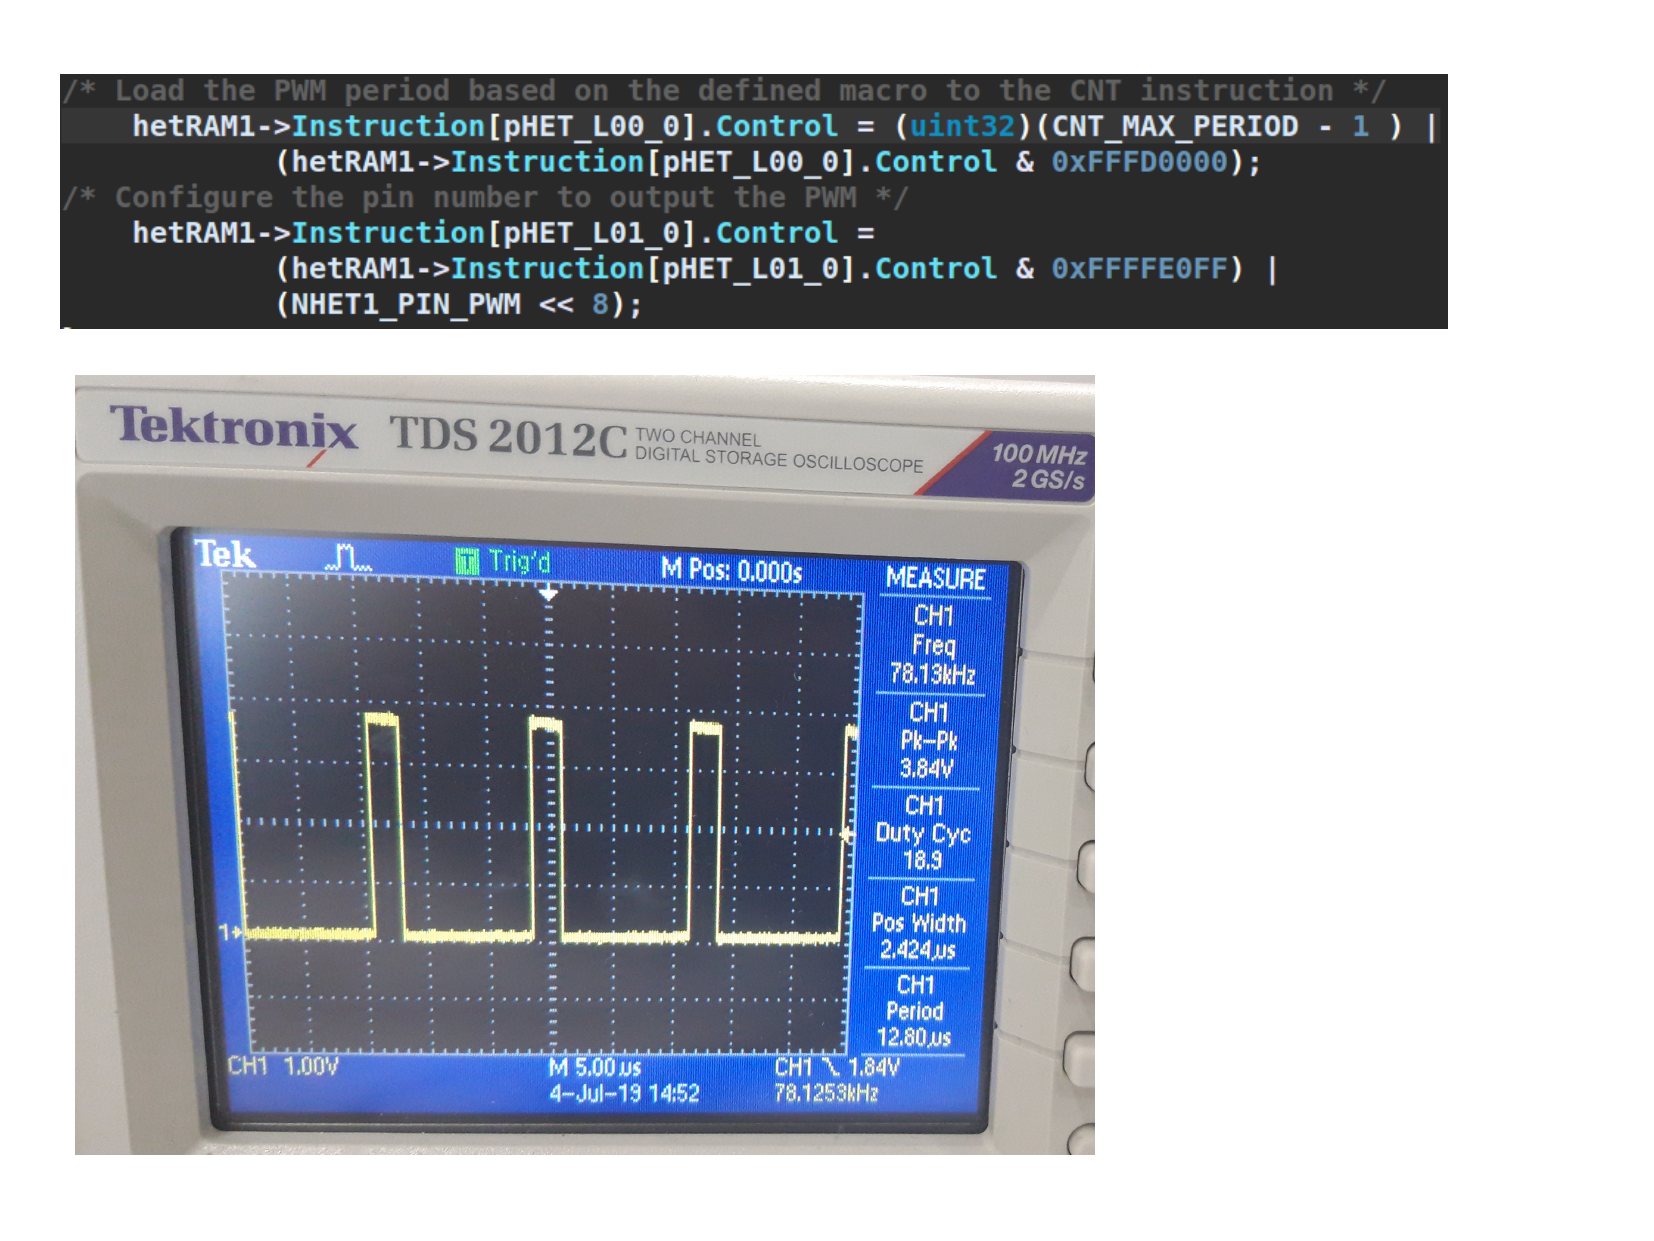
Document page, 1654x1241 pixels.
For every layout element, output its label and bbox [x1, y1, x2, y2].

picture [75, 375, 1095, 1155]
picture [60, 74, 1448, 329]
